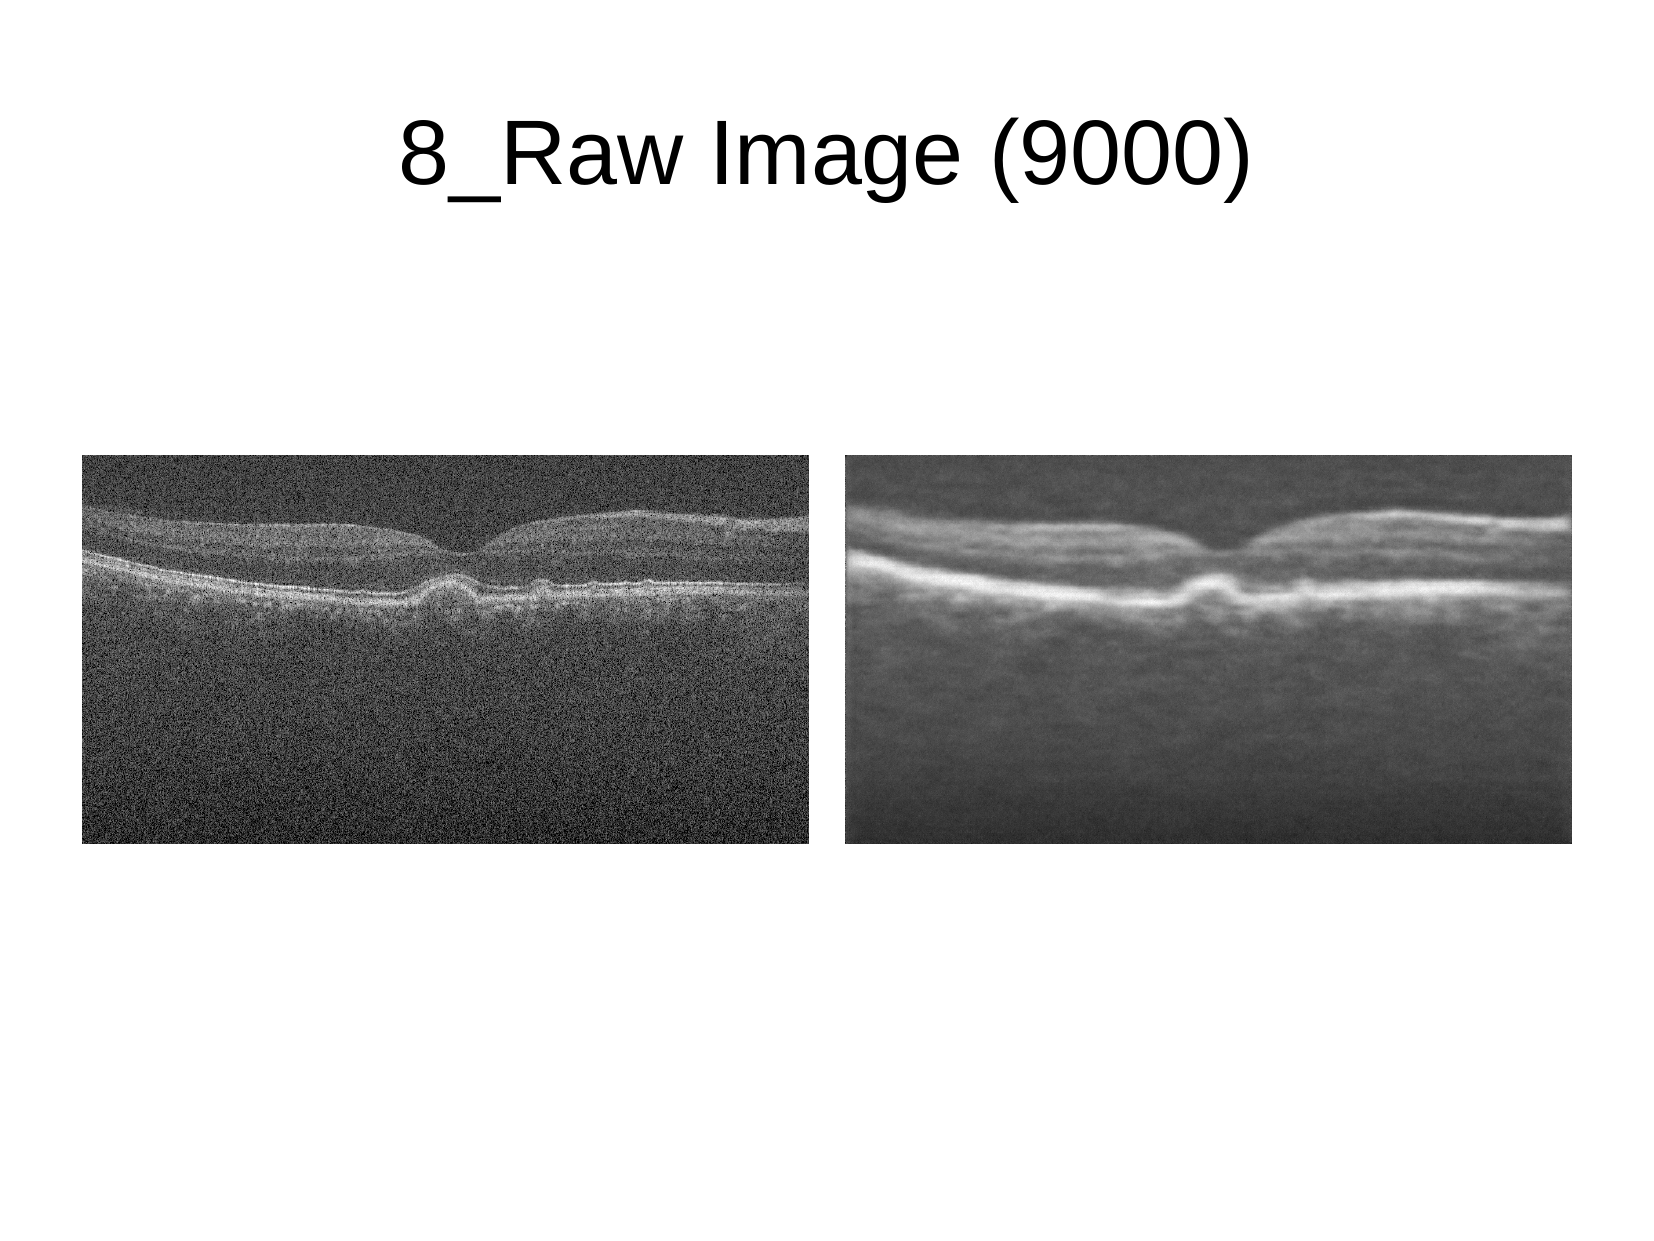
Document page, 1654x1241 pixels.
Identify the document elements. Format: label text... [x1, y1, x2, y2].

picture [845, 455, 1572, 845]
picture [82, 455, 809, 845]
title 8_Raw Image (9000) [82, 49, 1571, 257]
